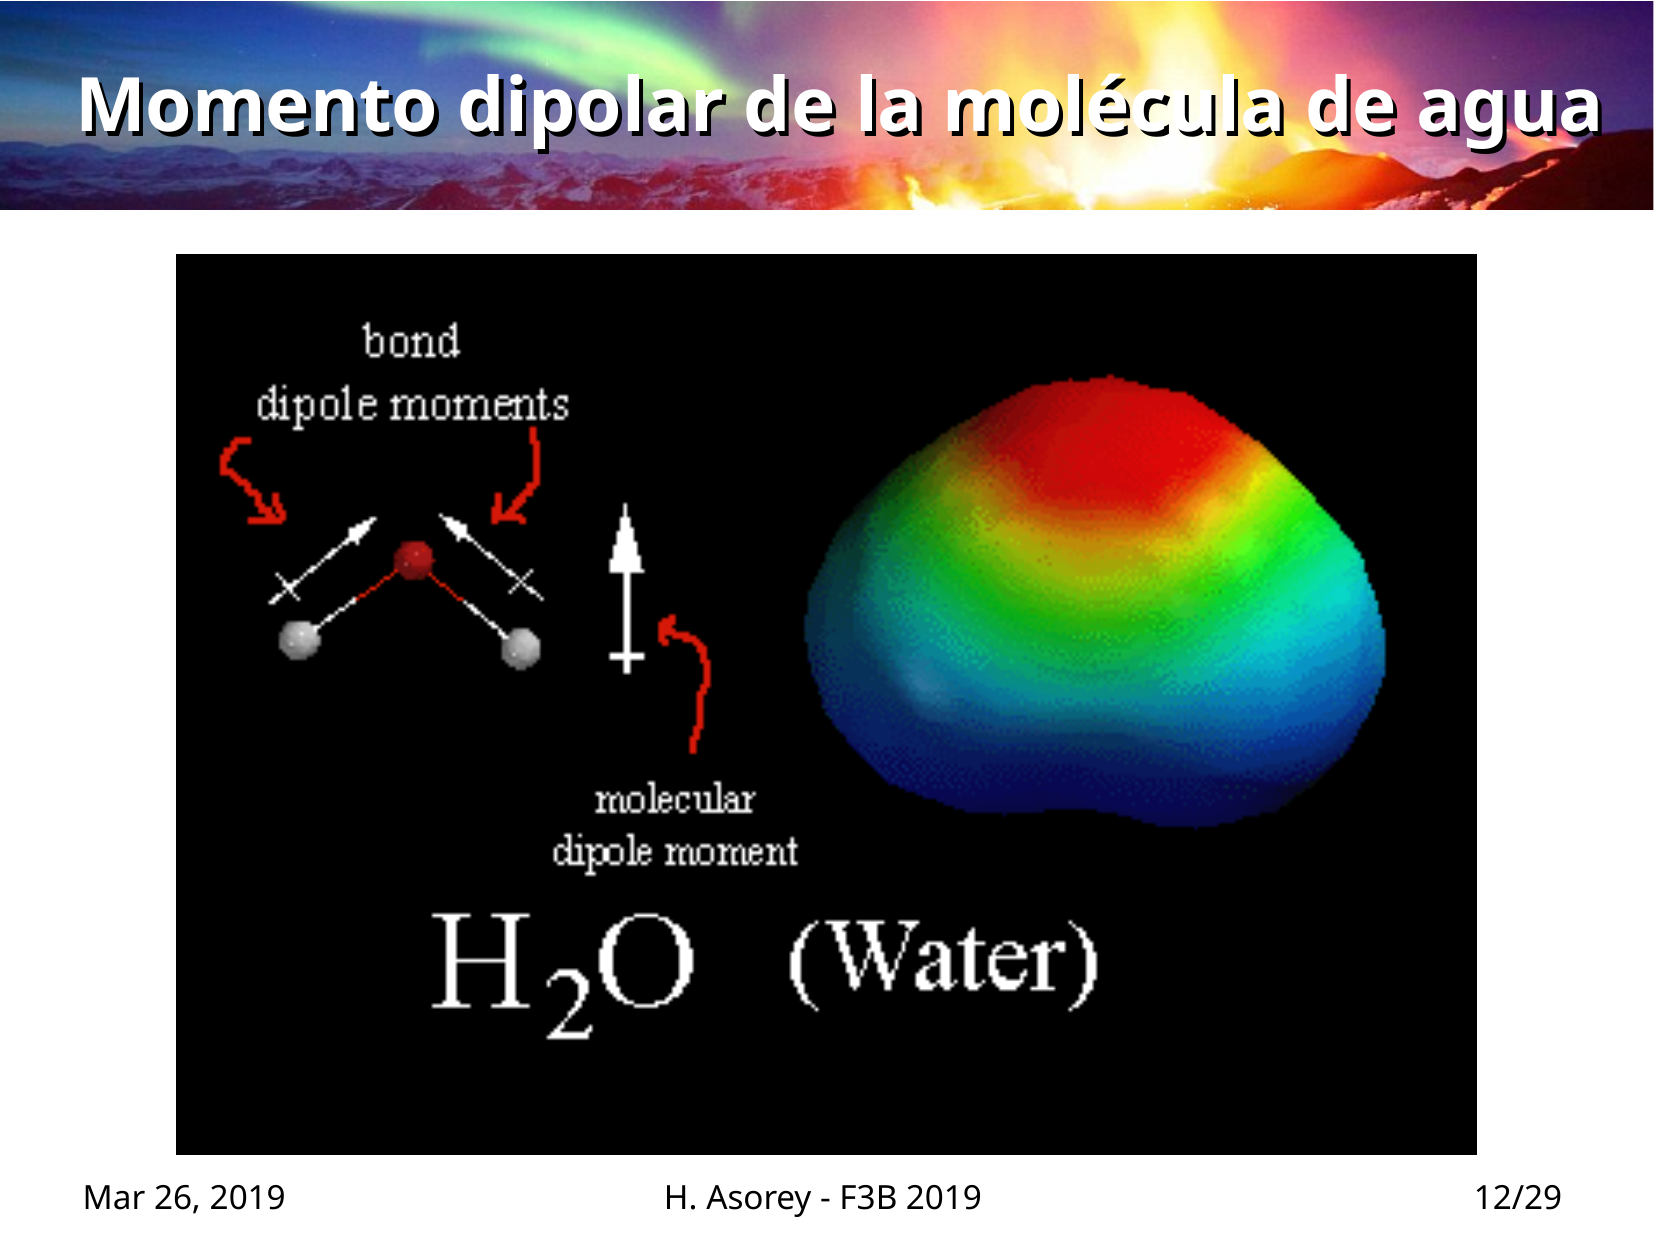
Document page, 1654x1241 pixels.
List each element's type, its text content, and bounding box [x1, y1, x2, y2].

picture [0, 1, 1654, 210]
picture [176, 254, 1477, 1156]
title Momento dipolar de la molécula de agua [45, 15, 1606, 191]
